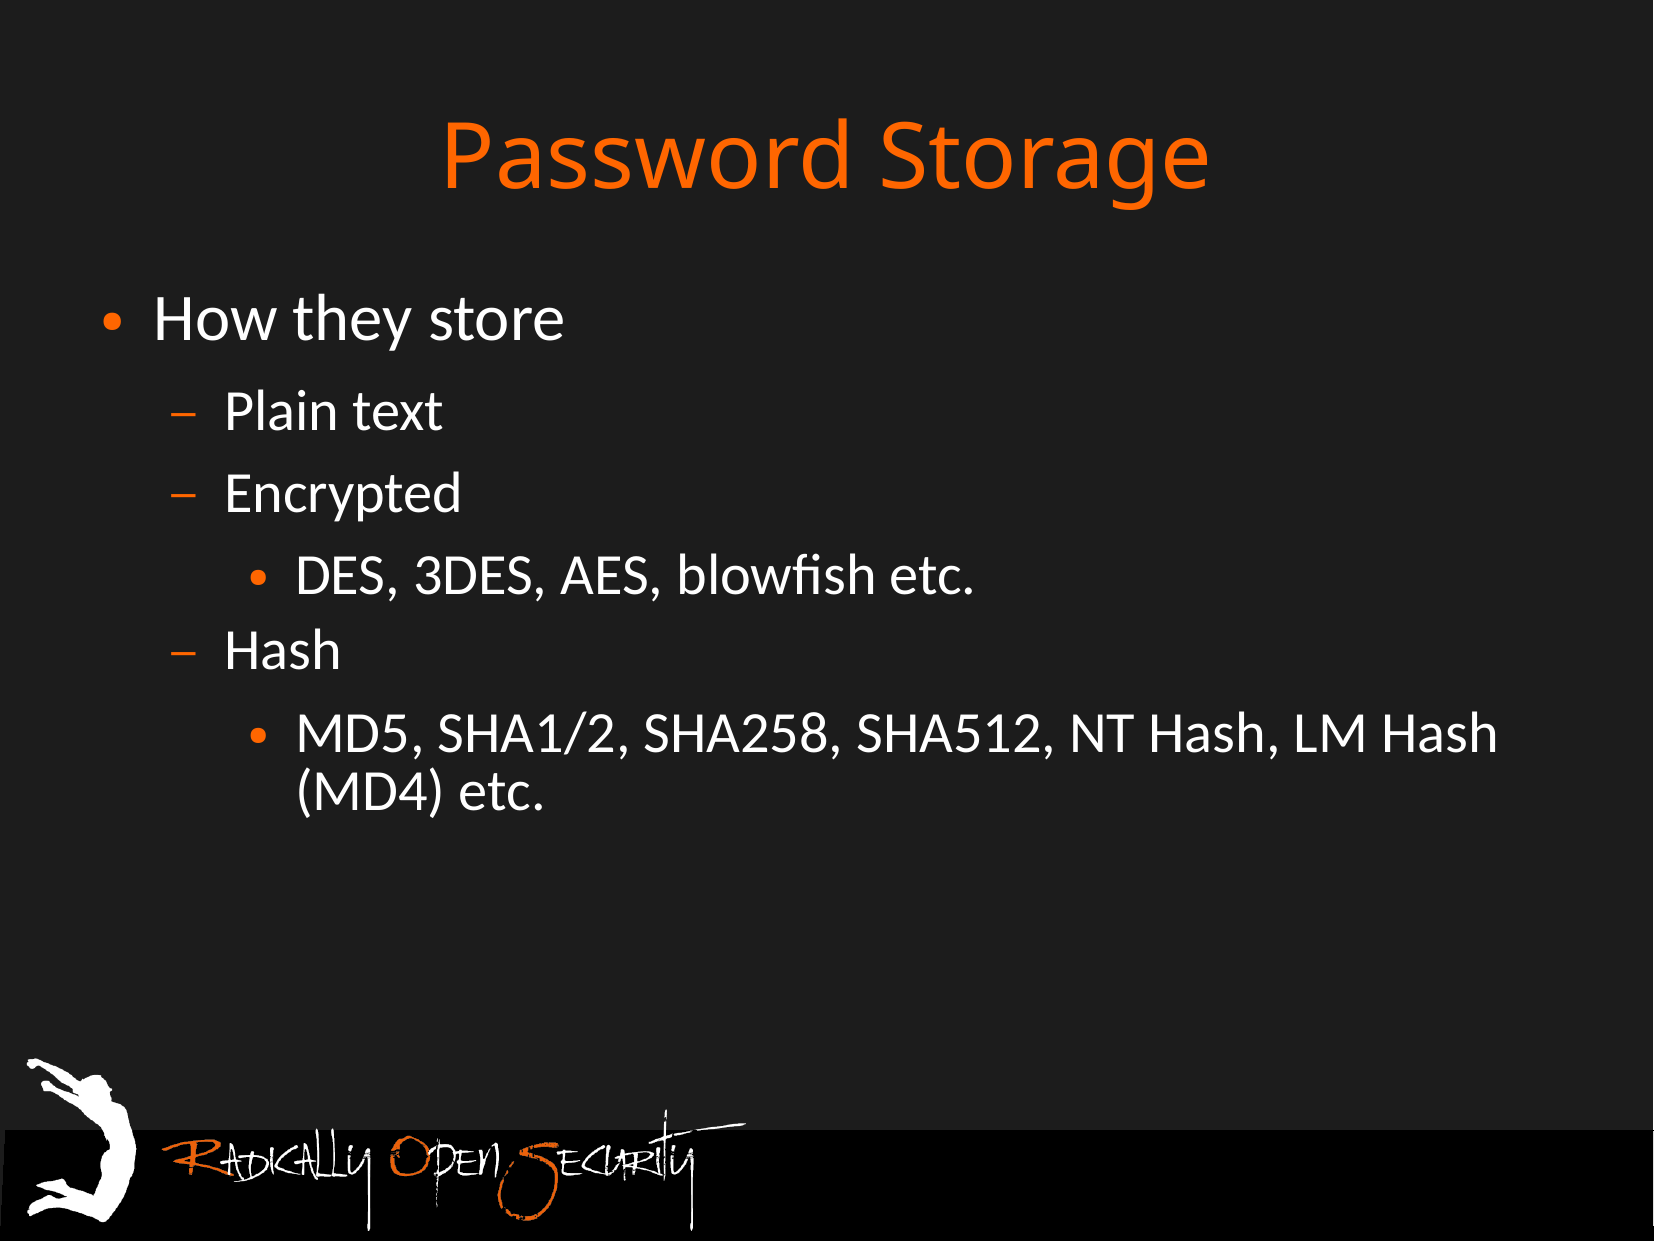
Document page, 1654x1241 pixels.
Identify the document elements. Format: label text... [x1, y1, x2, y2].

title Password Storage [82, 49, 1571, 257]
list How they store Plain text Encrypted DES, 3DES, AES, blowfish etc. Hash MD5, SHA1/2, SHA258, SHA512, NT Hash, LM Hash (MD4) etc. [82, 290, 1571, 1010]
picture [0, 1022, 778, 1241]
